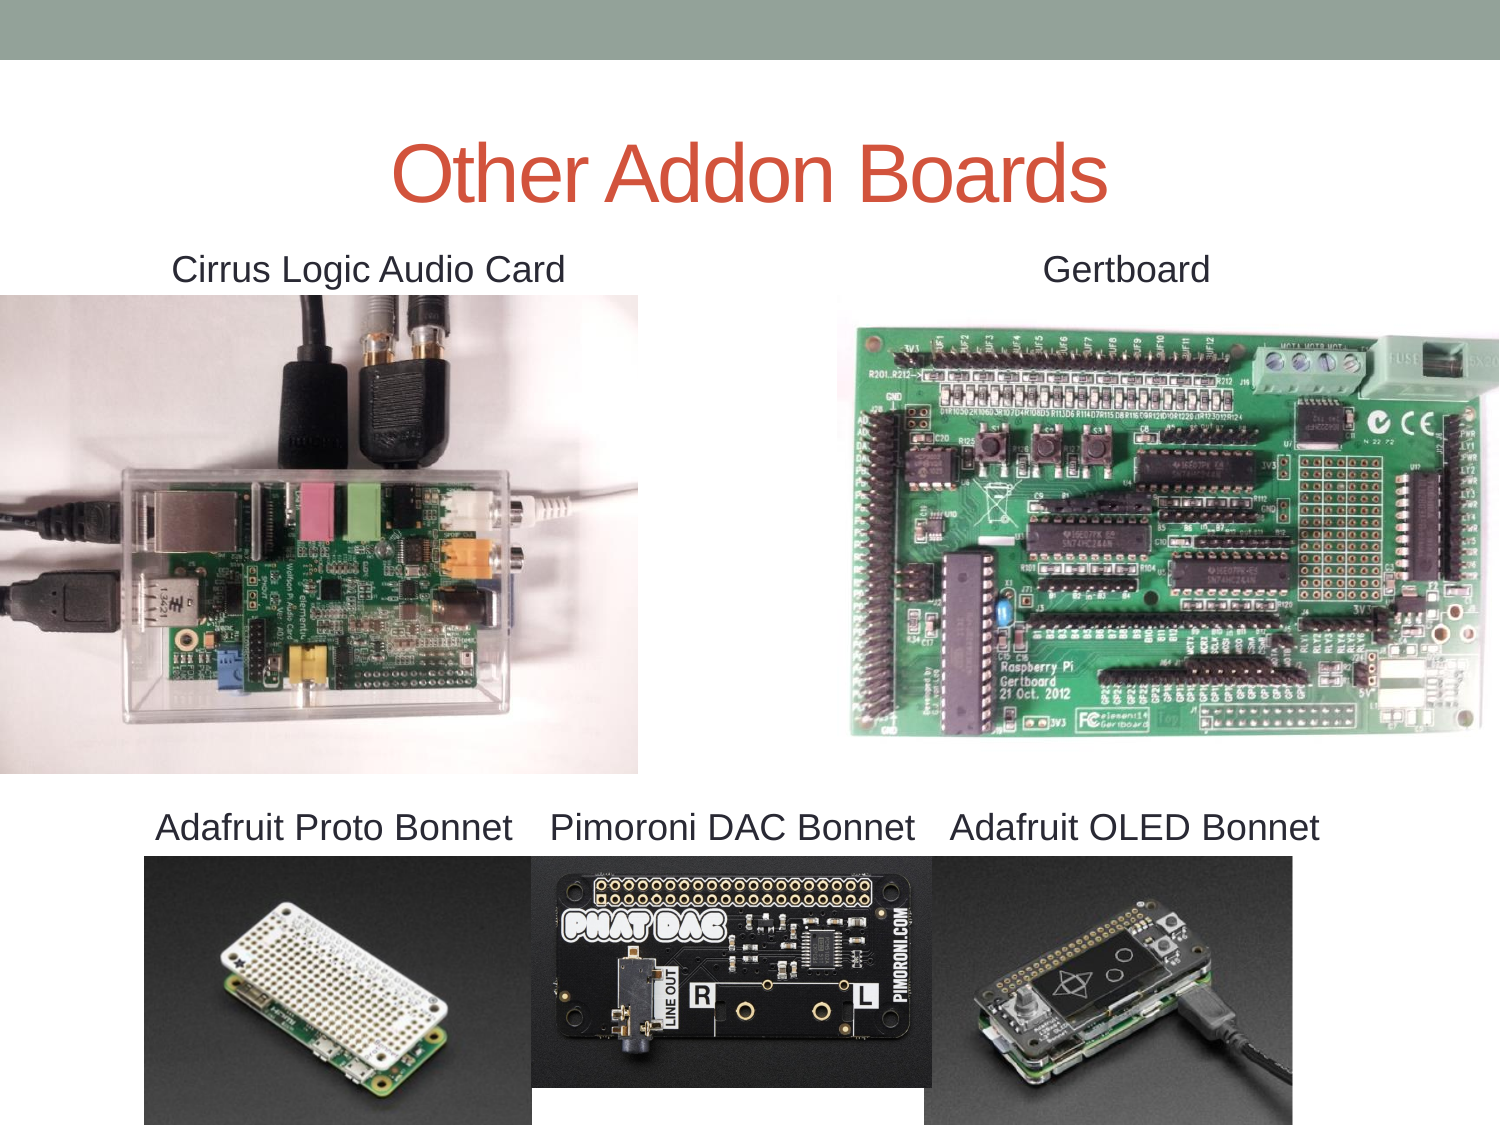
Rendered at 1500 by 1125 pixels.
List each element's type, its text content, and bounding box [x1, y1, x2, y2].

text_box Pimoroni DAC Bonnet [534, 795, 934, 856]
picture [837, 295, 1499, 792]
picture [144, 856, 1293, 1125]
picture [0, 298, 638, 775]
text_box Adafruit Proto Bonnet [140, 795, 534, 856]
text_box Gertboard [757, 237, 1496, 298]
text_box Cirrus Logic Audio Card [0, 237, 738, 298]
text_box Adafruit OLED Bonnet [934, 795, 1350, 856]
title Other Addon Boards [75, 87, 1425, 250]
